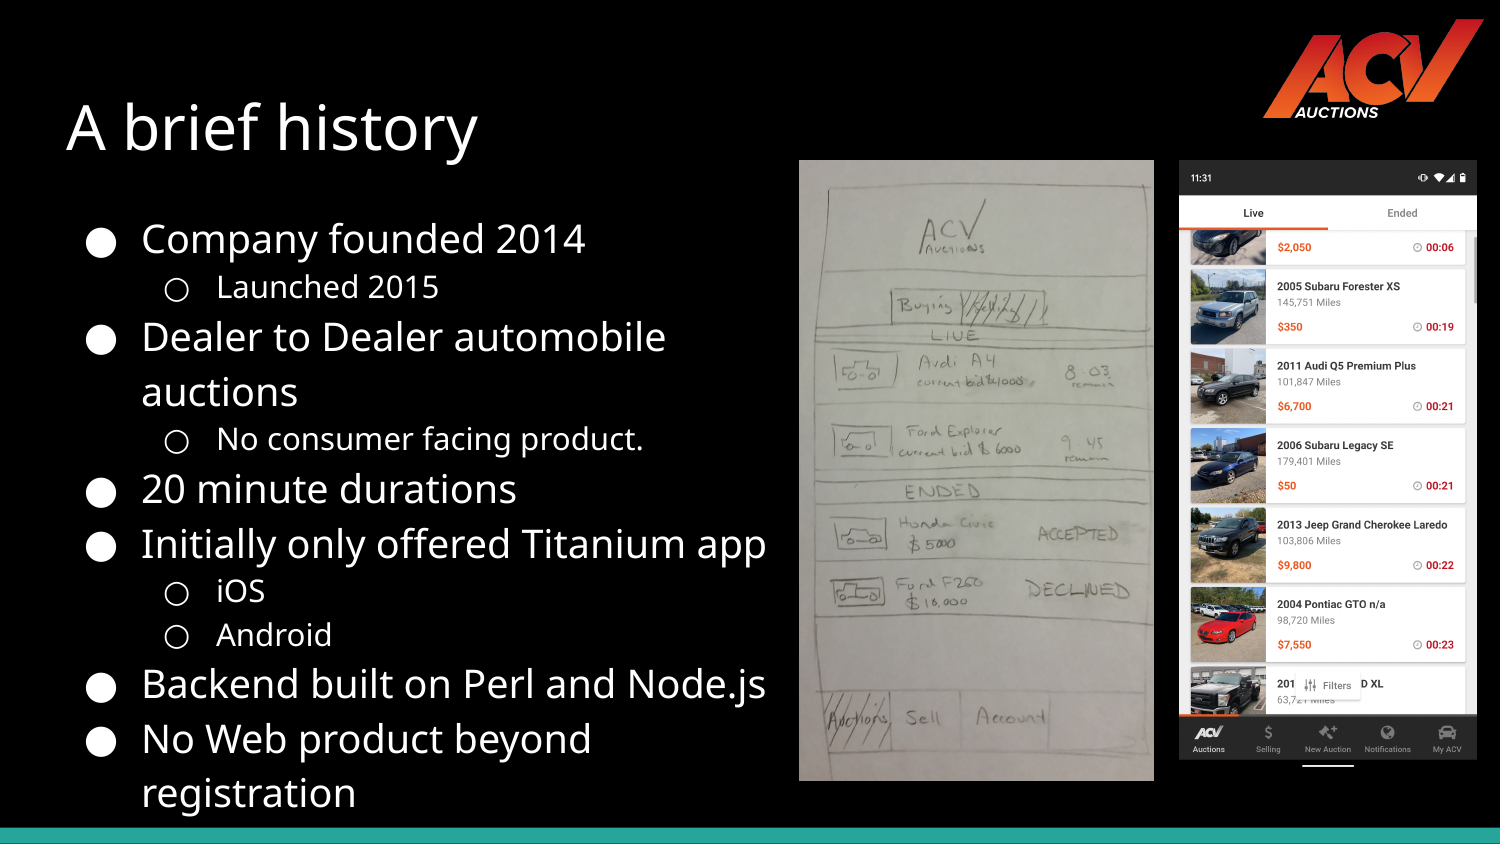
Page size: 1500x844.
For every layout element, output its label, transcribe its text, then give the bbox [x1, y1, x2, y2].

picture [799, 160, 1154, 781]
picture [1179, 160, 1477, 771]
list Company founded 2014 Launched 2015 Dealer to Dealer automobile auctions No consumer facing product. 20 minute durations Initially only offered Titanium app iOS Android Backend built on Perl and Node.js No Web product beyond registration [51, 192, 799, 750]
picture [1262, 19, 1484, 118]
title A brief history [51, 72, 1449, 174]
